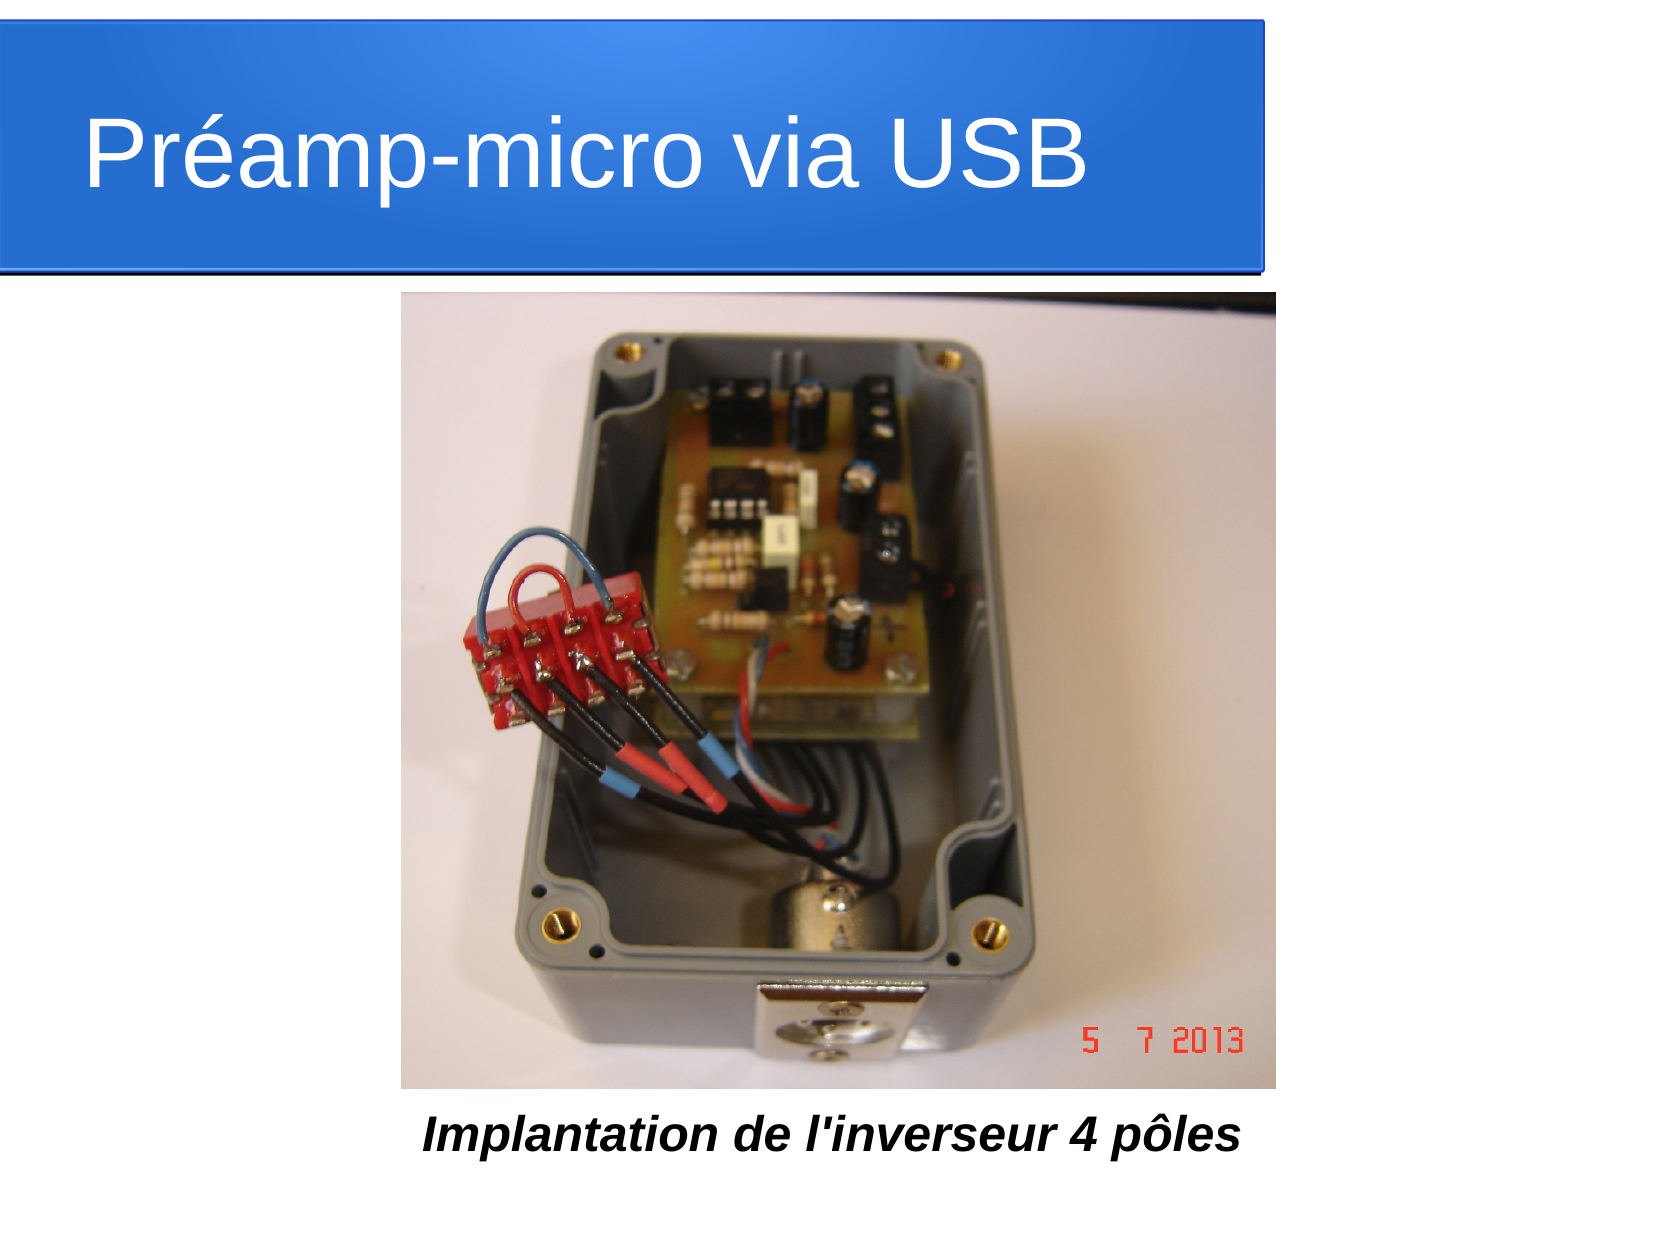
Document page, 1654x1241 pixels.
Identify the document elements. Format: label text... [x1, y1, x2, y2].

text_box Implantation de l'inverseur 4 pôles [307, 1098, 1359, 1169]
picture [401, 292, 1276, 1089]
title Préamp-micro via USB [82, 49, 1250, 257]
